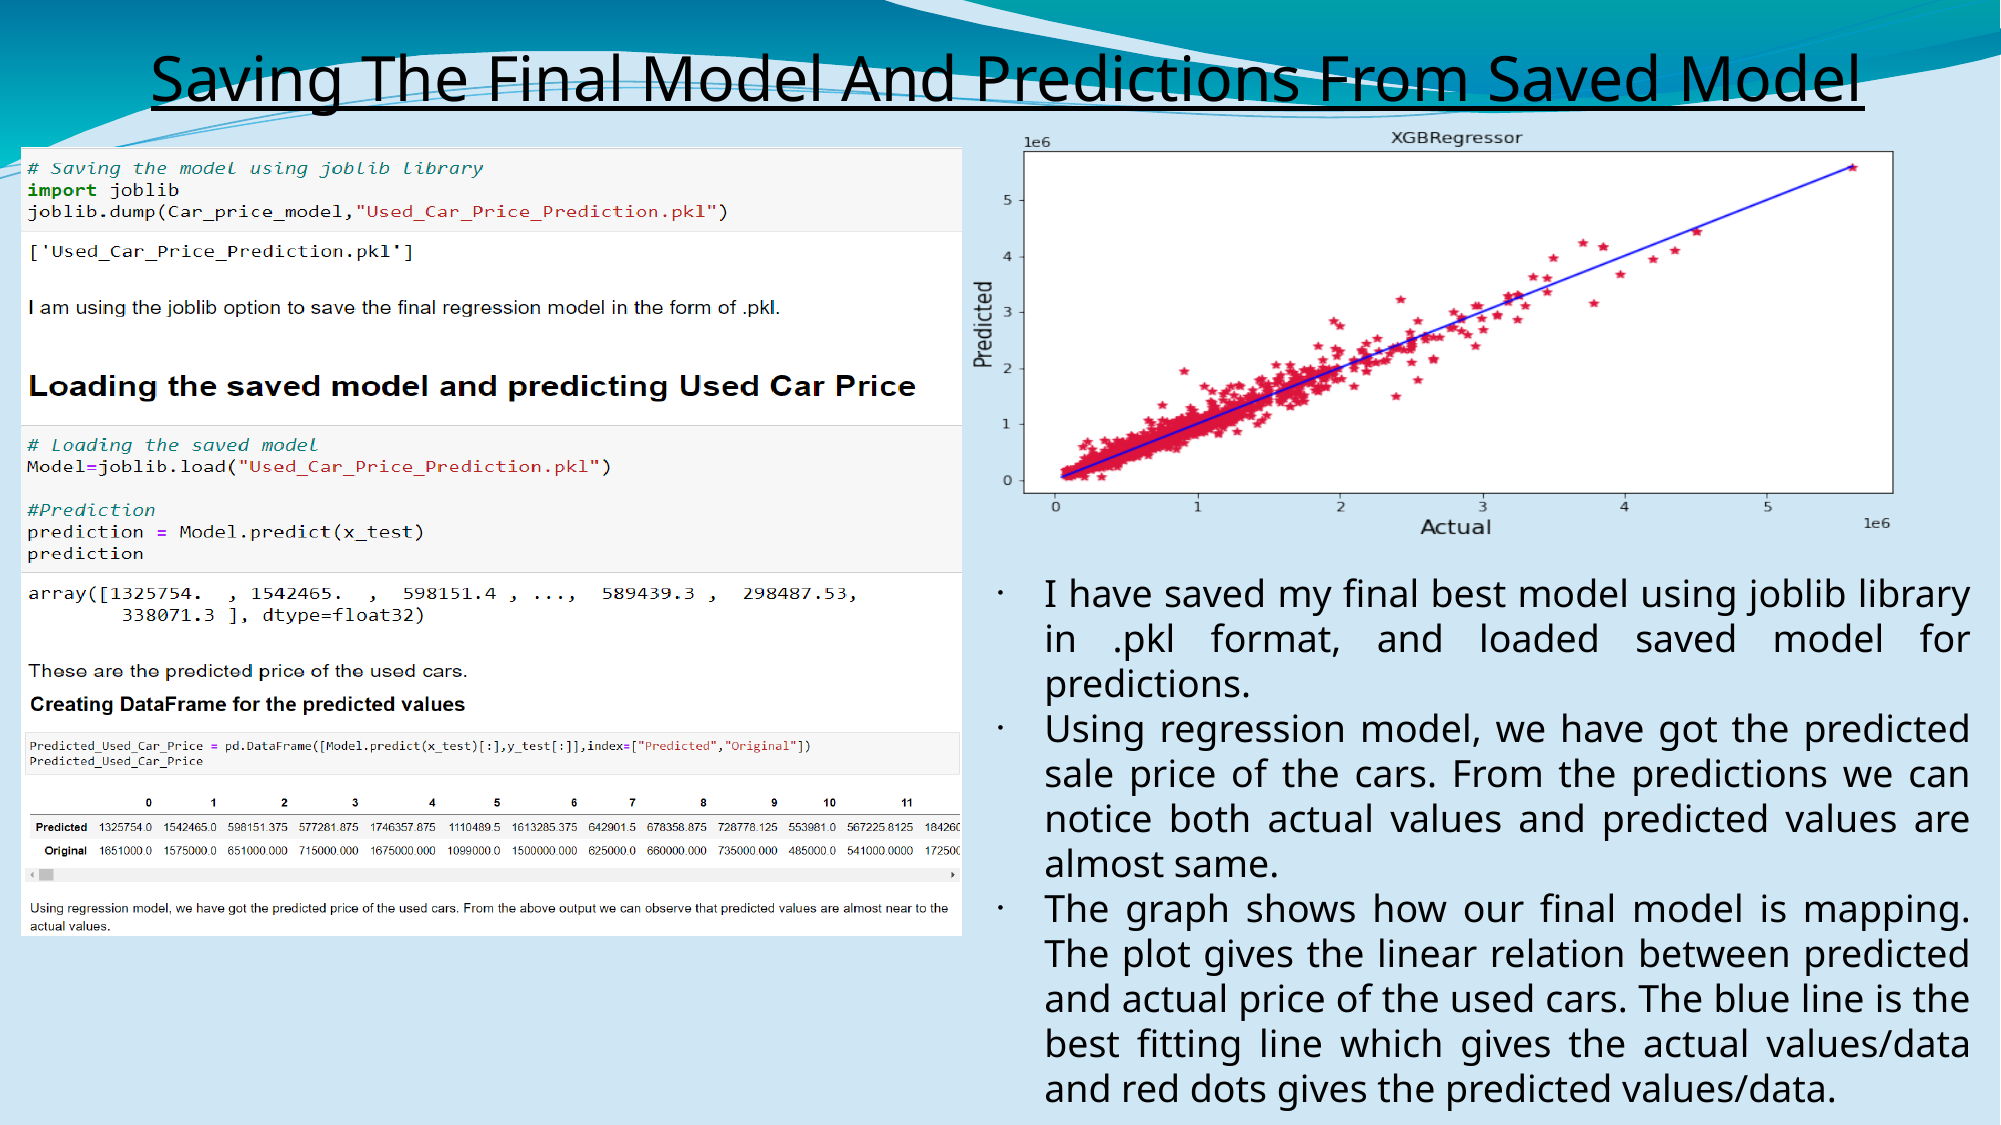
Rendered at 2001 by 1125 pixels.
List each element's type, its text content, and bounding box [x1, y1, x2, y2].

text_box I have saved my final best model using joblib library in .pkl format, and loaded saved model for predictions. Using regression model, we have got the predicted sale price of the cars. From the predictions we can notice both actual values and predicted values are almost same. The graph shows how our final model is mapping. The plot gives the linear relation between predicted and actual price of the used cars. The blue line is the best fitting line which gives the actual values/data and red dots gives the predicted values/data. [982, 562, 1987, 1118]
text_box Saving The Final Model And Predictions From Saved Model [28, 31, 1987, 122]
picture [21, 122, 1902, 936]
